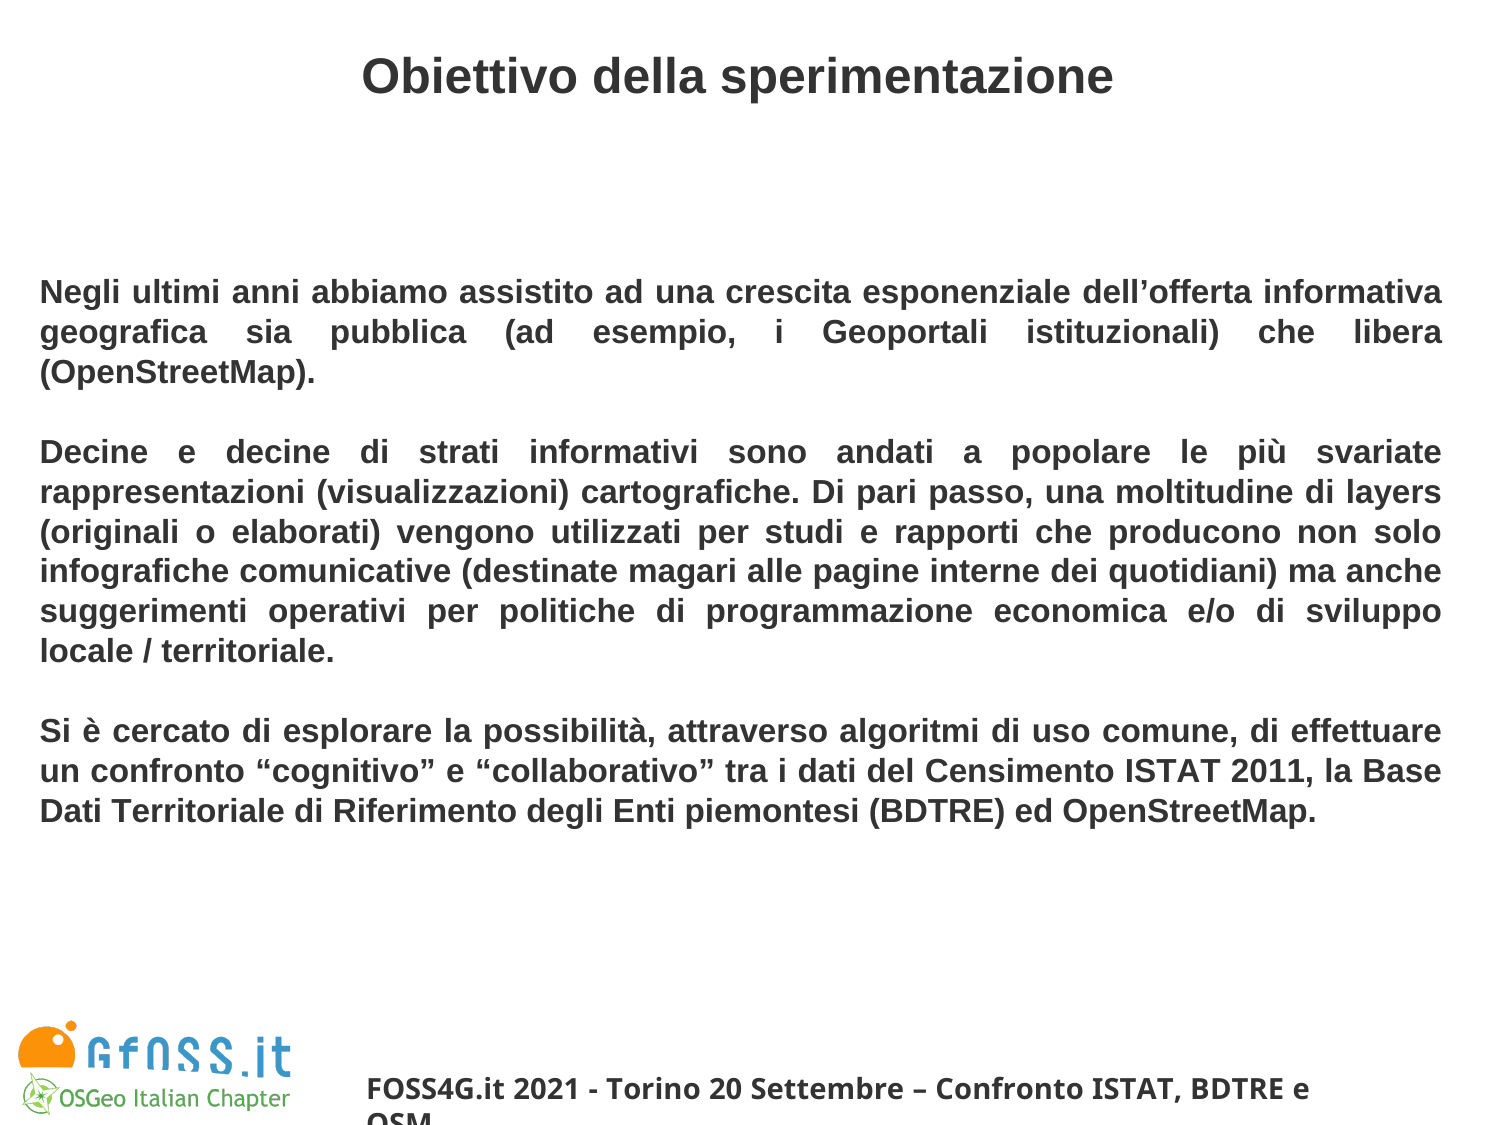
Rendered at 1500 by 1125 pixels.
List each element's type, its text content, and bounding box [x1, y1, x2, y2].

picture [0, 1009, 308, 1125]
text_box Obiettivo della sperimentazione [35, 35, 1441, 111]
text_box Negli ultimi anni abbiamo assistito ad una crescita esponenziale dell’offerta informativa geografica sia pubblica (ad esempio, i Geoportali istituzionali) che libera (OpenStreetMap). Decine e decine di strati informativi sono andati a popolare le più svariate rappresentazioni (visualizzazioni) cartografiche. Di pari passo, una moltitudine di layers (originali o elaborati) vengono utilizzati per studi e rapporti che producono non solo infografiche comunicative (destinate magari alle pagine interne dei quotidiani) ma anche suggerimenti operativi per politiche di programmazione economica e/o di sviluppo locale / territoriale. Si è cercato di esplorare la possibilità, attraverso algoritmi di uso comune, di effettuare un confronto “cognitivo” e “collaborativo” tra i dati del Censimento ISTAT 2011, la Base Dati Territoriale di Riferimento degli Enti piemontesi (BDTRE) ed OpenStreetMap. [39, 230, 1465, 860]
